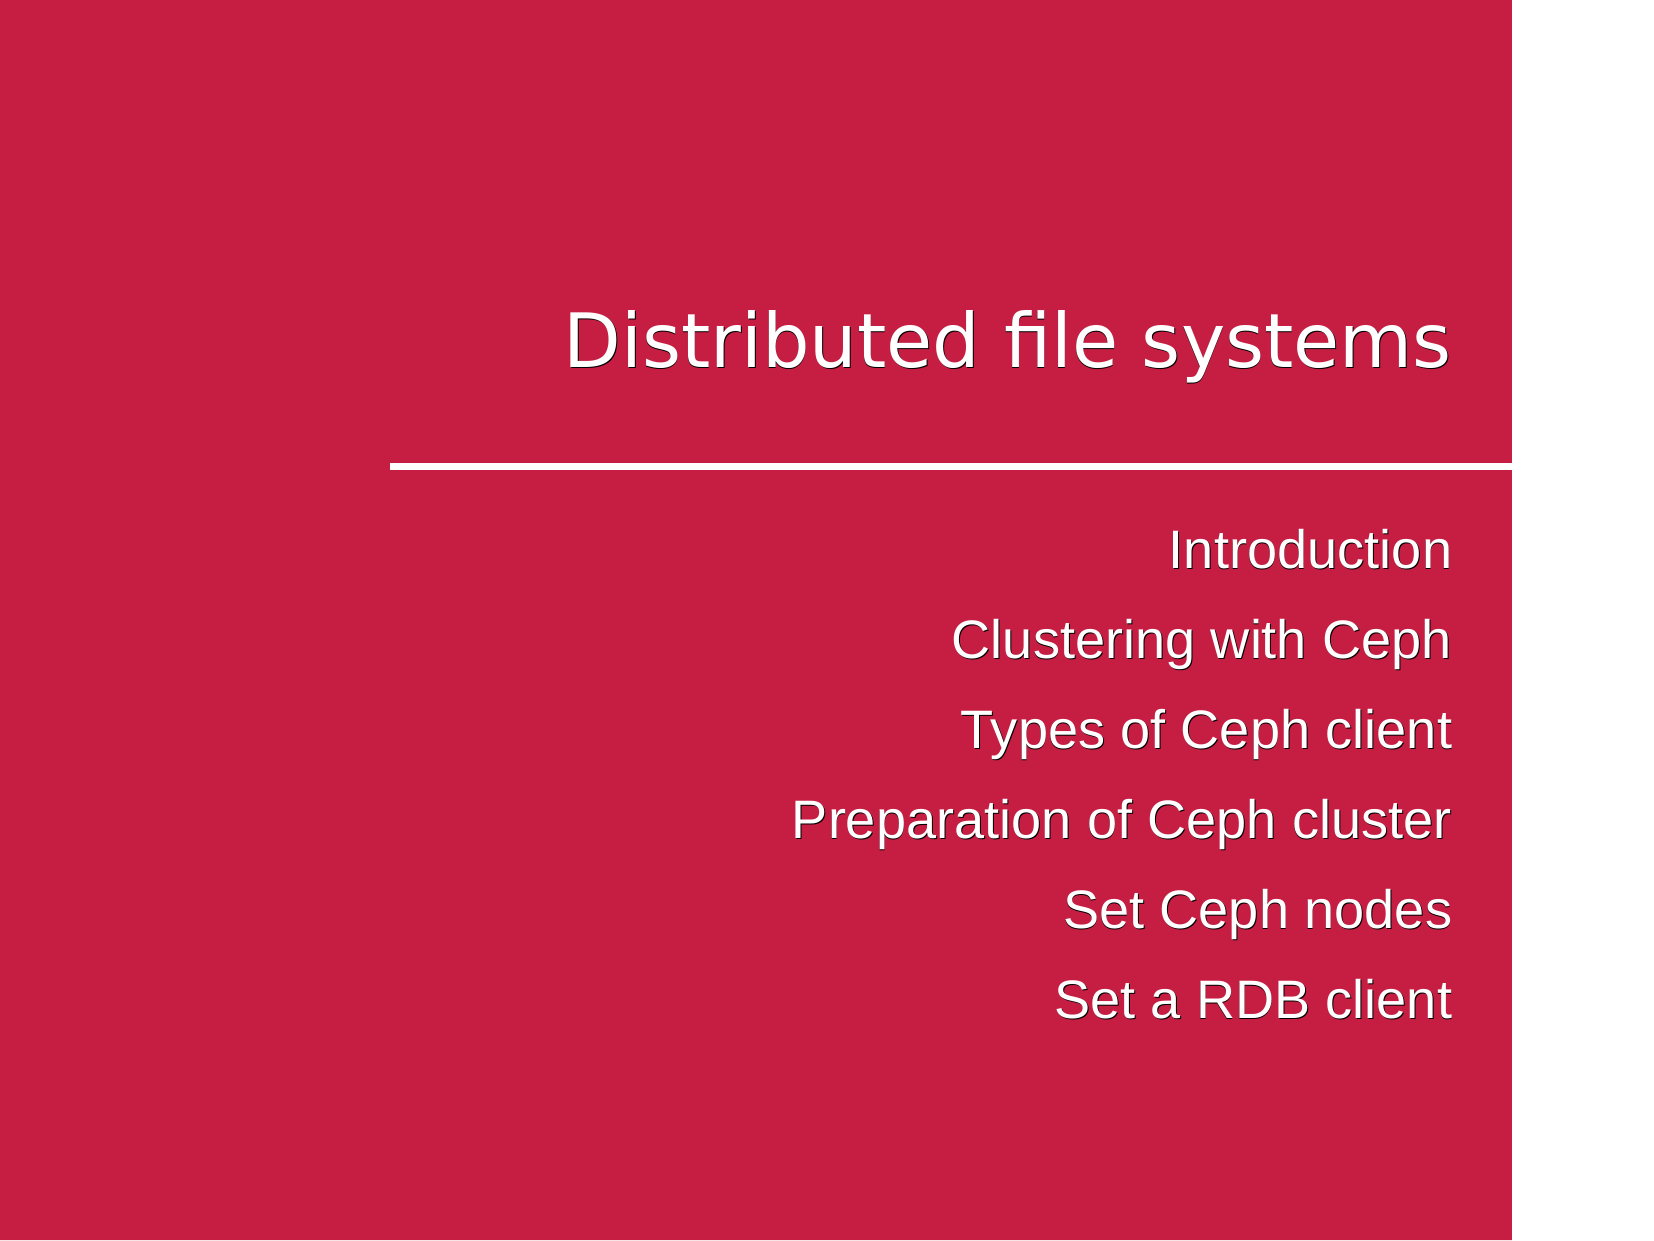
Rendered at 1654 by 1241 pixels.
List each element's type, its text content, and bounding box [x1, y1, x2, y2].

title Distributed file systems [82, 238, 1453, 446]
list Introduction Clustering with Ceph Types of Ceph client Preparation of Ceph cluster Set Ceph nodes Set a RDB client [82, 519, 1453, 1123]
